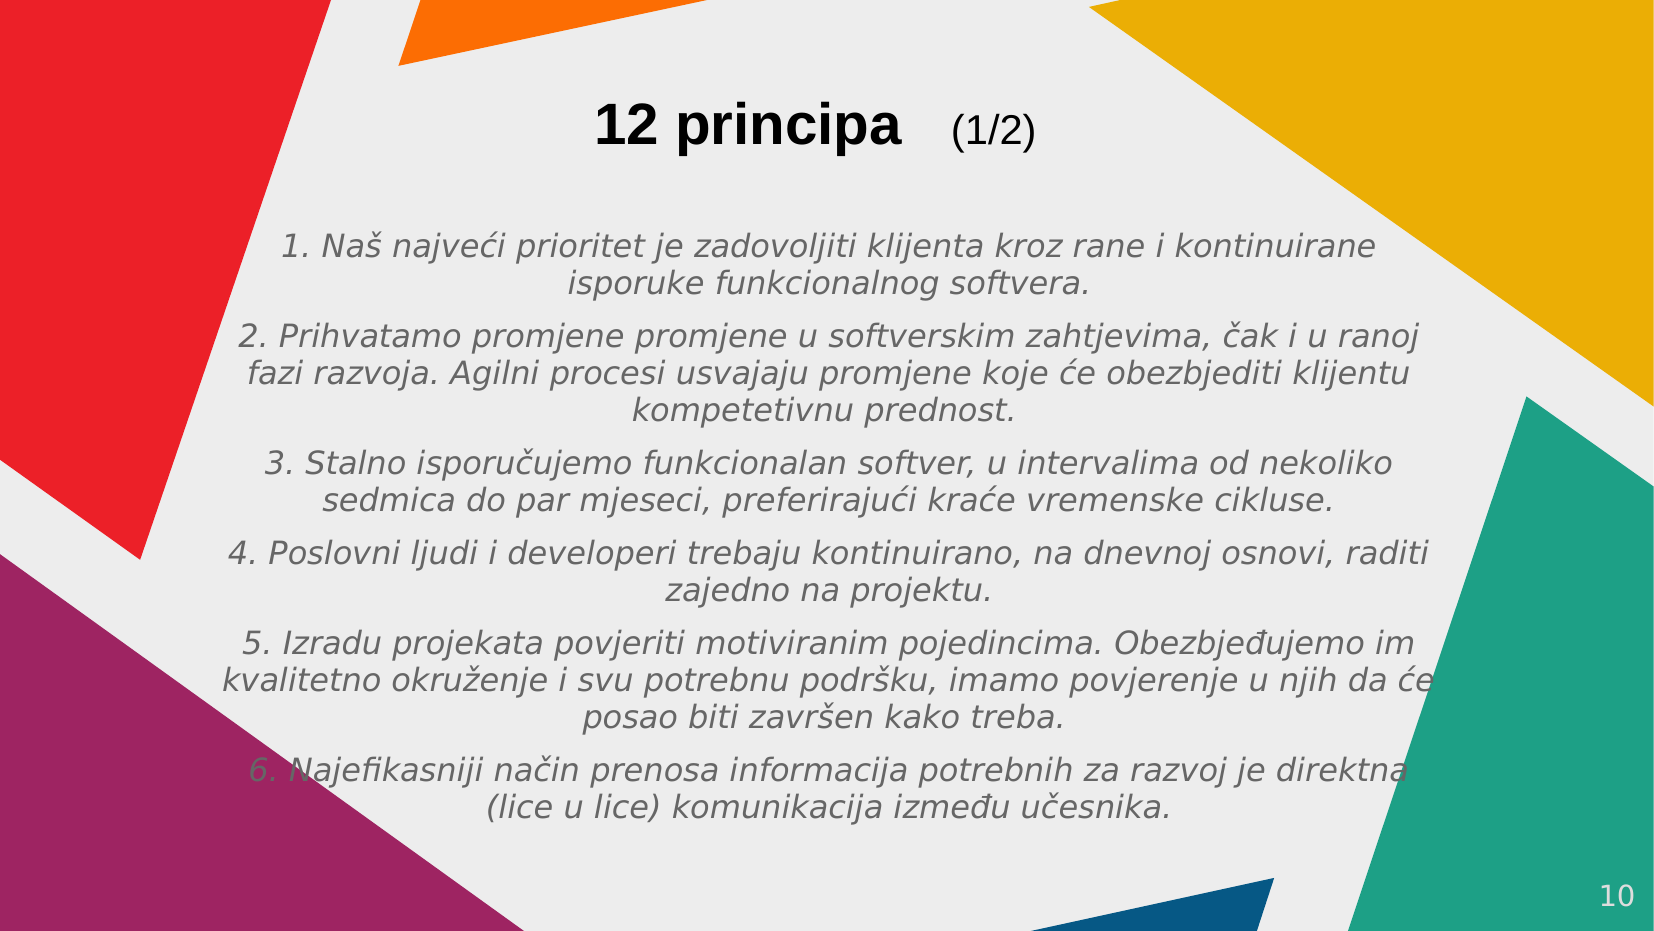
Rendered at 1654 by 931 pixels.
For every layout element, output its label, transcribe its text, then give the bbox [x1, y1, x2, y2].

list 1. Naš najveći prioritet je zadovoljiti klijenta kroz rane i kontinuirane isporuke funkcionalnog softvera. 2. Prihvatamo promjene promjene u softverskim zahtjevima, čak i u ranoj fazi razvoja. Agilni procesi usvajaju promjene koje će obezbjediti klijentu kompetetivnu prednost. 3. Stalno isporučujemo funkcionalan softver, u intervalima od nekoliko sedmica do par mjeseci, preferirajući kraće vremenske cikluse. 4. Poslovni ljudi i developeri trebaju kontinuirano, na dnevnoj osnovi, raditi zajedno na projektu. 5. Izradu projekata povjeriti motiviranim pojedincima. Obezbjeđujemo im kvalitetno okruženje i svu potrebnu podršku, imamo povjerenje u njih da će posao biti završen kako treba. 6. Najefikasniji način prenosa informacija potrebnih za razvoj je direktna (lice u lice) komunikacija između učesnika. [212, 227, 1447, 827]
title 12 principa (1/2) [259, 48, 1372, 201]
